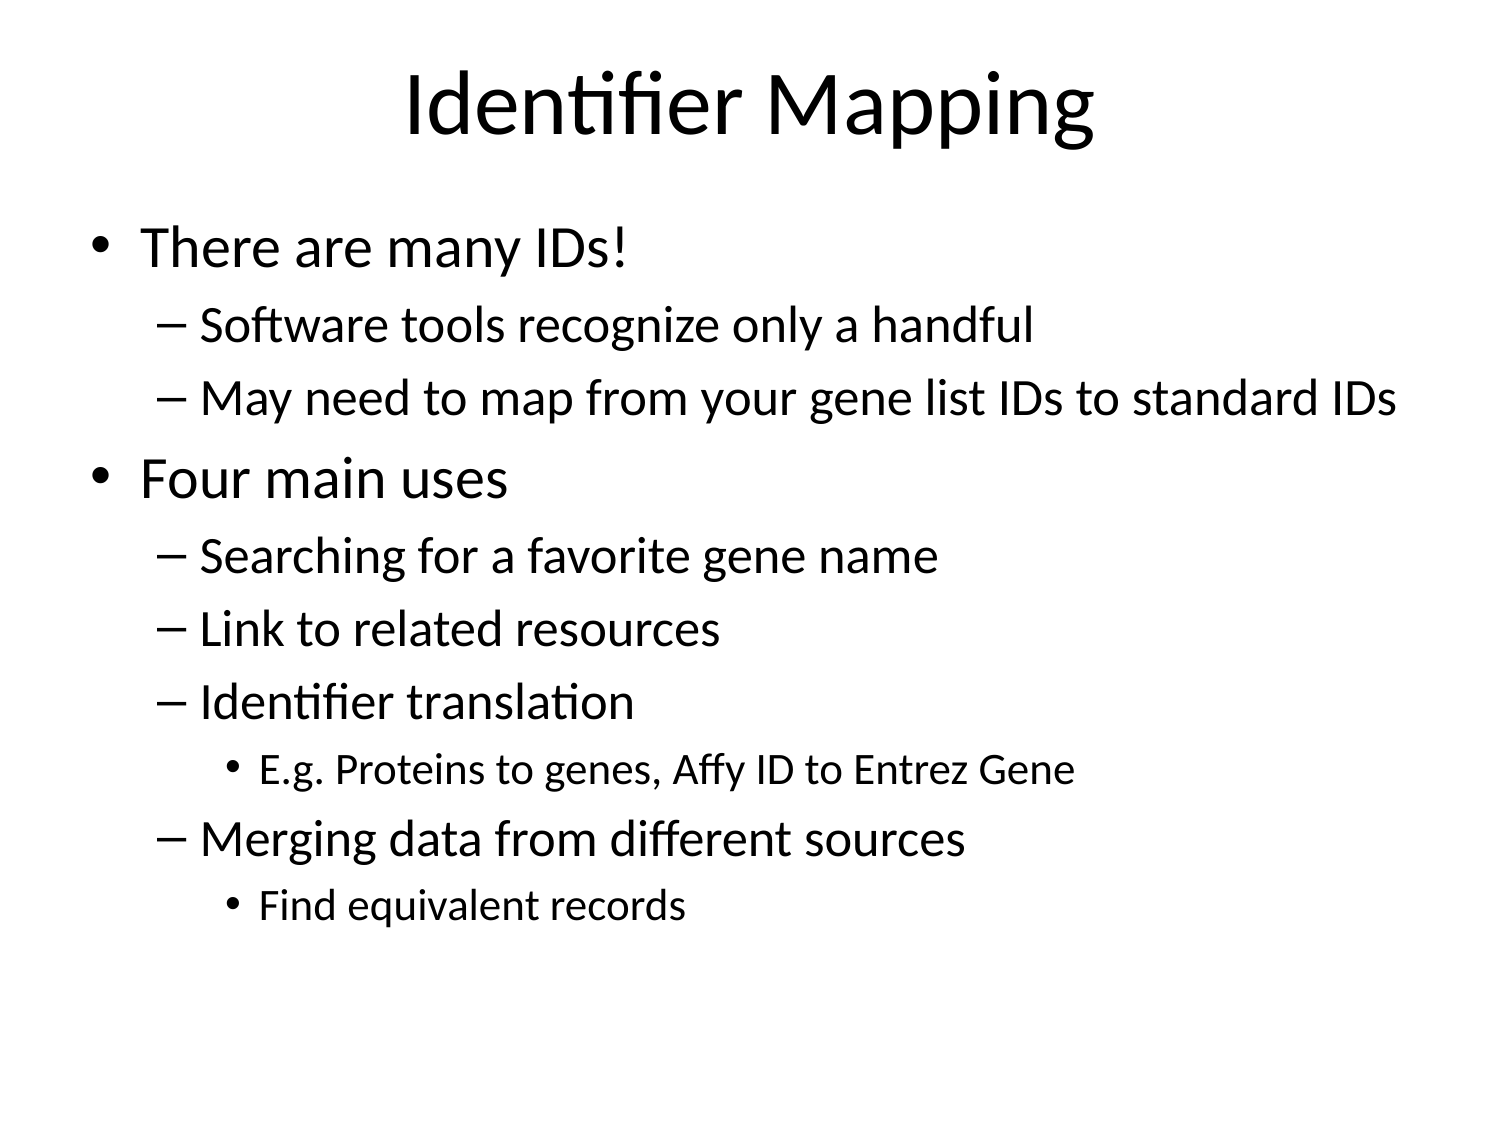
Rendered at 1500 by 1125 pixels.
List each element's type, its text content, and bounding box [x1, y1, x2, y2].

title Identifier Mapping [75, 45, 1425, 150]
list There are many IDs! Software tools recognize only a handful May need to map from your gene list IDs to standard IDs Four main uses Searching for a favorite gene name Link to related resources Identifier translation E.g. Proteins to genes, Affy ID to Entrez Gene Merging data from different sources Find equivalent records [75, 200, 1425, 1005]
